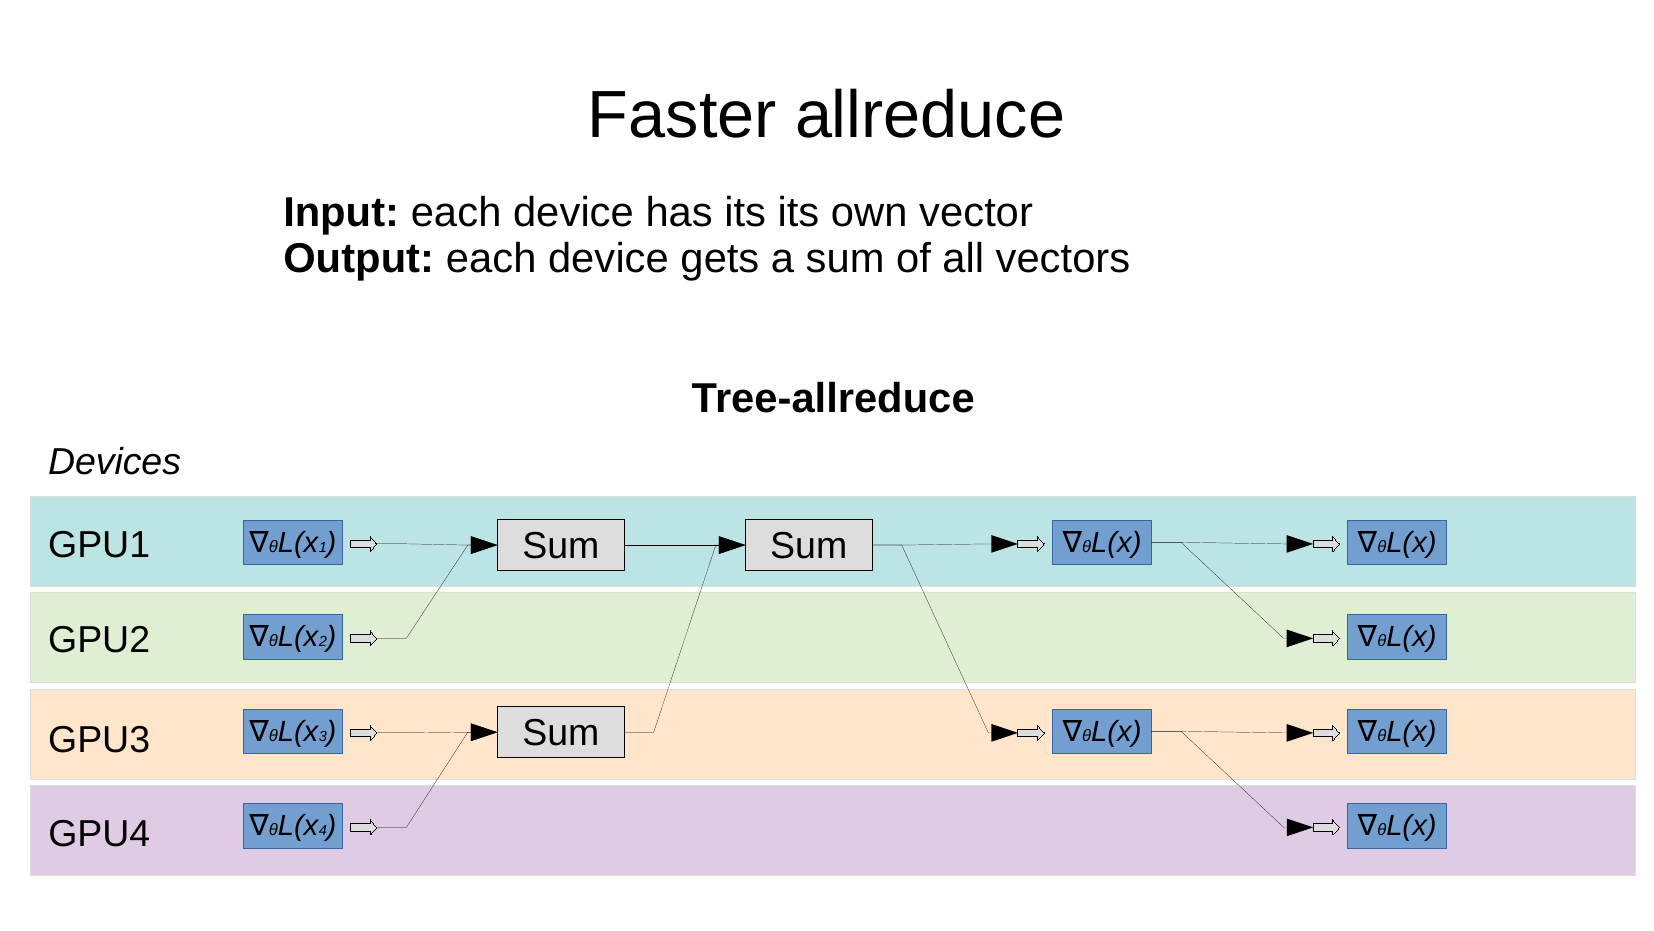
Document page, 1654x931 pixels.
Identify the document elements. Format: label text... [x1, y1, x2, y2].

text_box GPU4 [33, 805, 226, 863]
text_box ∇θL(x3) [243, 709, 343, 754]
text_box GPU3 [33, 711, 226, 768]
text_box ∇θL(x) [1347, 520, 1447, 565]
text_box Sum [497, 519, 625, 571]
text_box [671, 592, 964, 683]
text_box [30, 785, 1636, 876]
text_box Sum [745, 519, 873, 571]
text_box ∇θL(x2) [243, 614, 343, 660]
text_box Devices [33, 433, 226, 491]
text_box ∇θL(x1) [243, 520, 343, 565]
text_box GPU1 [33, 516, 226, 574]
text_box [30, 496, 1636, 587]
text_box ∇θL(x) [1347, 709, 1447, 754]
text_box ∇θL(x) [1347, 803, 1447, 849]
text_box [924, 592, 1636, 683]
text_box [703, 546, 920, 587]
text_box GPU2 [33, 610, 226, 668]
text_box [438, 689, 1636, 780]
text_box [30, 592, 699, 683]
text_box [441, 546, 715, 587]
text_box Sum [497, 706, 625, 758]
text_box ∇θL(x) [1052, 520, 1152, 565]
title Faster allreduce [82, 37, 1571, 193]
text_box ∇θL(x4) [243, 803, 343, 849]
text_box ∇θL(x) [1052, 709, 1152, 754]
text_box [30, 689, 667, 780]
text_box ∇θL(x) [1347, 614, 1447, 660]
text_box Input: each device has its its own vector Output: each device gets a sum of all vectors Tree-allreduce [268, 181, 1398, 429]
